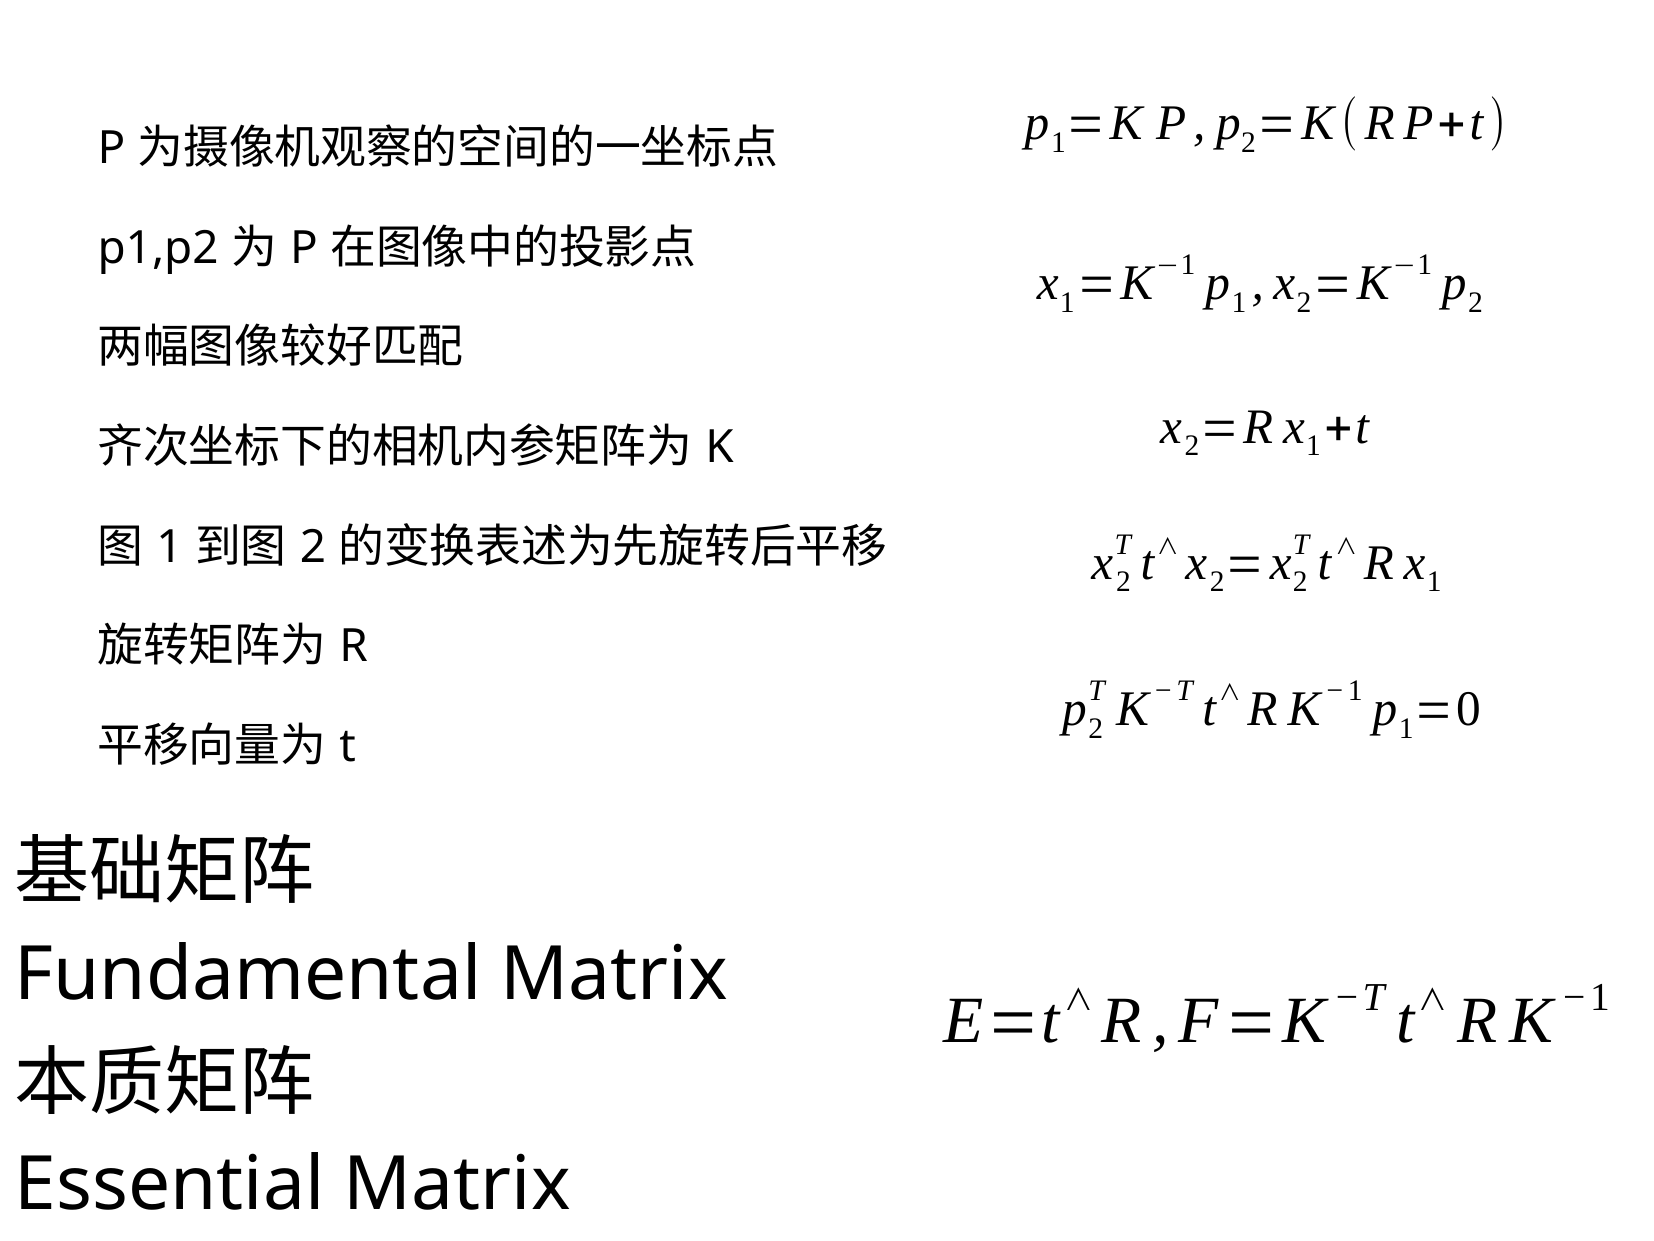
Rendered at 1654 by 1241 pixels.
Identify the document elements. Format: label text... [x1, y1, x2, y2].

chart [1051, 674, 1487, 745]
chart [1027, 248, 1489, 318]
chart [933, 974, 1617, 1058]
text_box P为摄像机观察的空间的一坐标点 p1,p2为P在图像中的投影点 两幅图像较好匹配 齐次坐标下的相机内参矩阵为K 图1到图2的变换表述为先旋转后平移 旋转矩阵为R 平移向量为t [82, 69, 934, 674]
chart [1013, 94, 1512, 159]
chart [1150, 399, 1379, 463]
chart [1082, 527, 1448, 598]
text_box 基础矩阵 Fundamental Matrix 本质矩阵 Essential Matrix [0, 803, 852, 1238]
